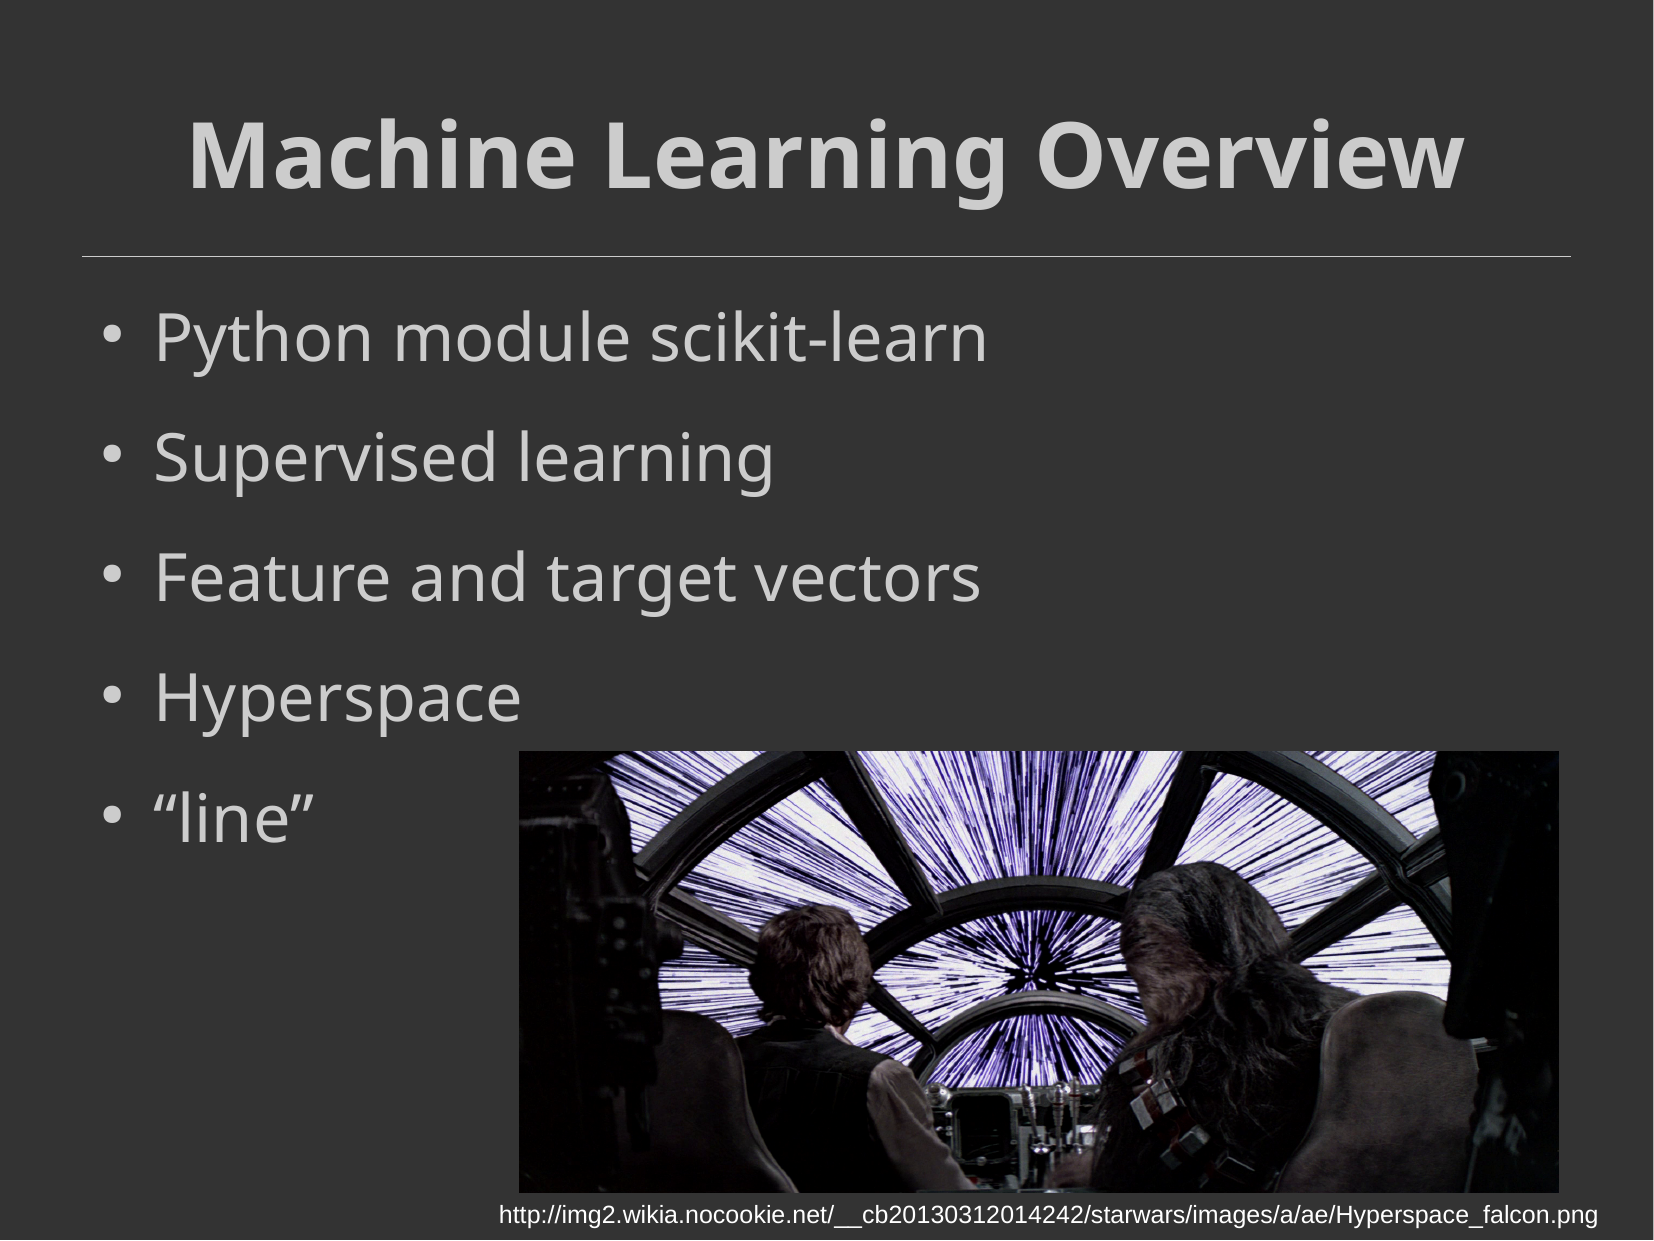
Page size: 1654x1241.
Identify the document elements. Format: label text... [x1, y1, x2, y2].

list Python module scikit-learn Supervised learning Feature and target vectors Hyperspace “line” [82, 290, 1571, 1010]
text_box http://img2.wikia.nocookie.net/__cb20130312014242/starwars/images/a/ae/Hyperspace_falcon.png [484, 1192, 1617, 1236]
title Machine Learning Overview [82, 49, 1571, 257]
picture [519, 751, 1559, 1192]
